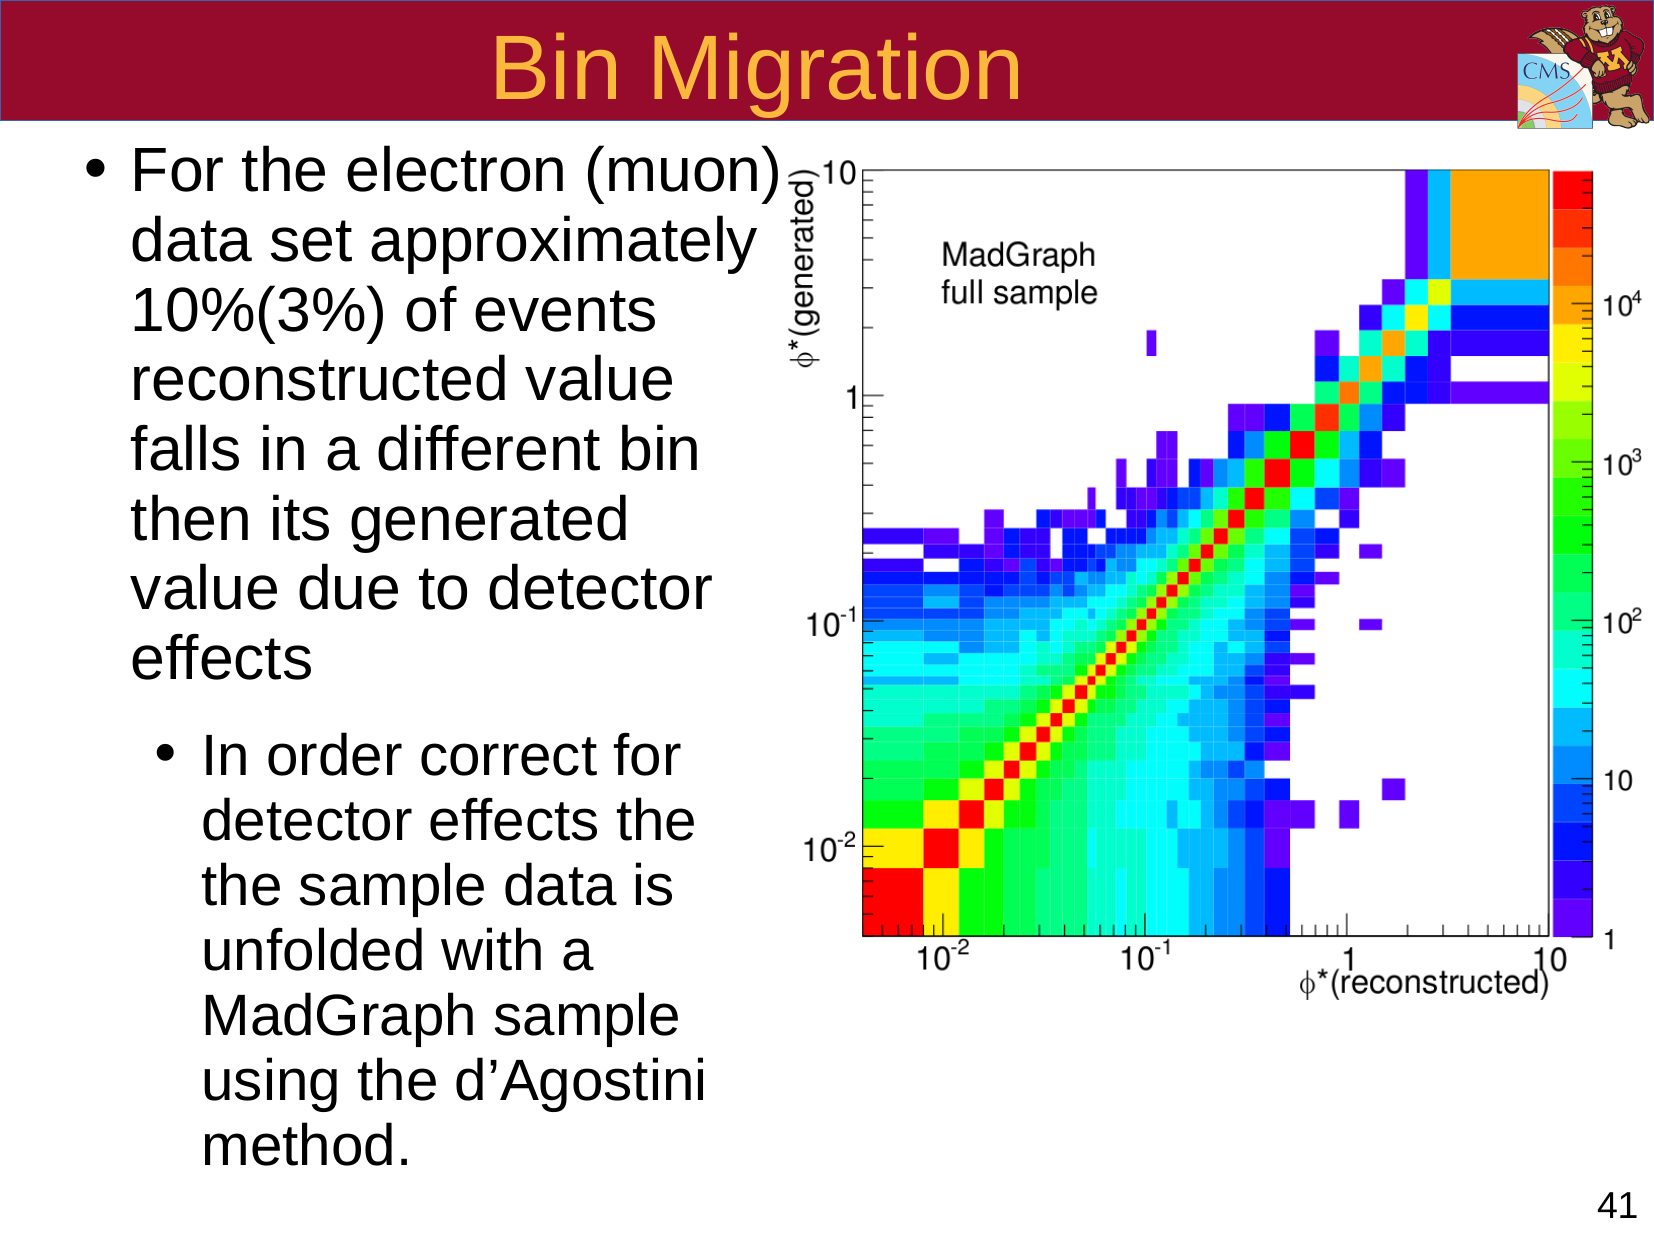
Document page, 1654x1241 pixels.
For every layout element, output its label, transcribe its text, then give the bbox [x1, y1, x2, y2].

title Bin Migration [0, 15, 1516, 121]
list For the electron (muon) data set approximately 10%(3%) of events reconstructed value falls in a different bin then its generated value due to detector effects In order correct for detector effects the the sample data is unfolded with a MadGraph sample using the d’Agostini method. [60, 135, 787, 855]
picture [780, 0, 1652, 1002]
